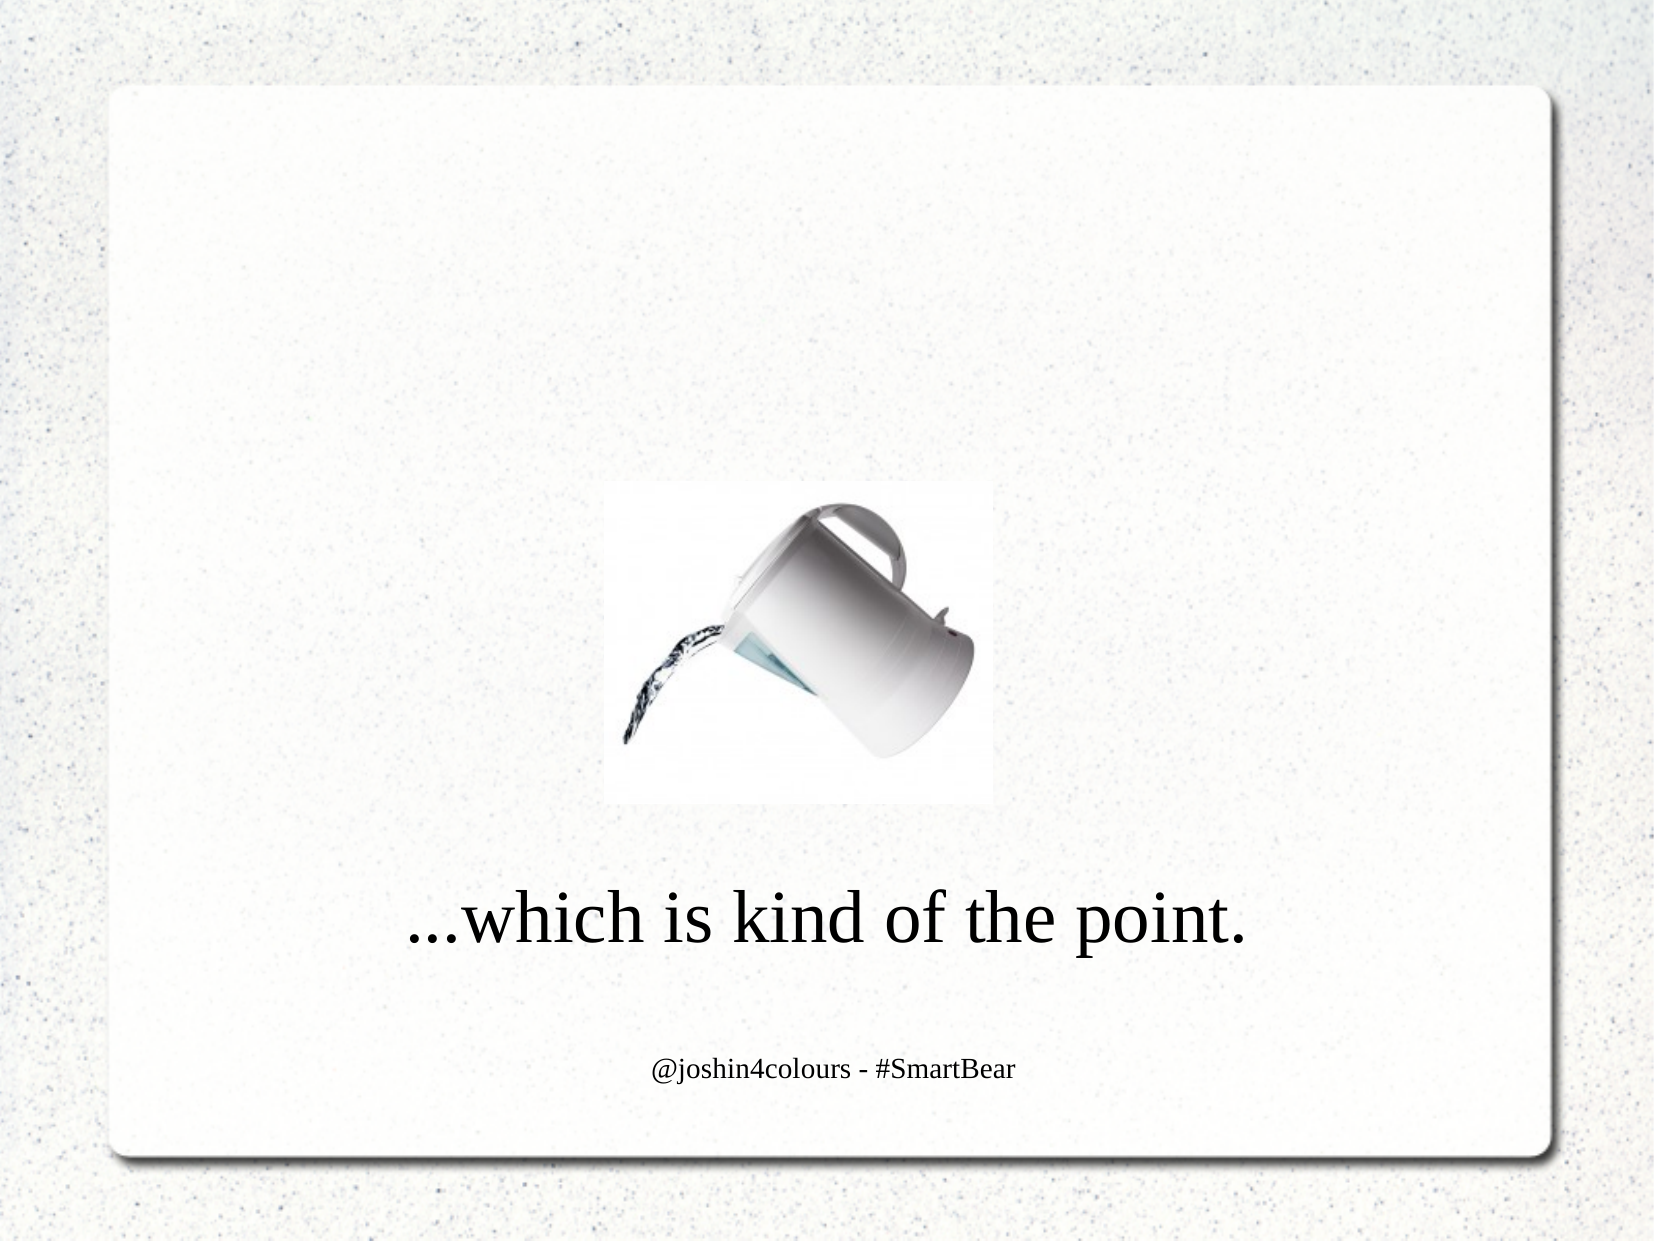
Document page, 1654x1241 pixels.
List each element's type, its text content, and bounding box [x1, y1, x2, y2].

picture [604, 481, 993, 804]
subtitle ...which is kind of the point. [147, 295, 1506, 1241]
picture [0, 0, 1654, 1241]
